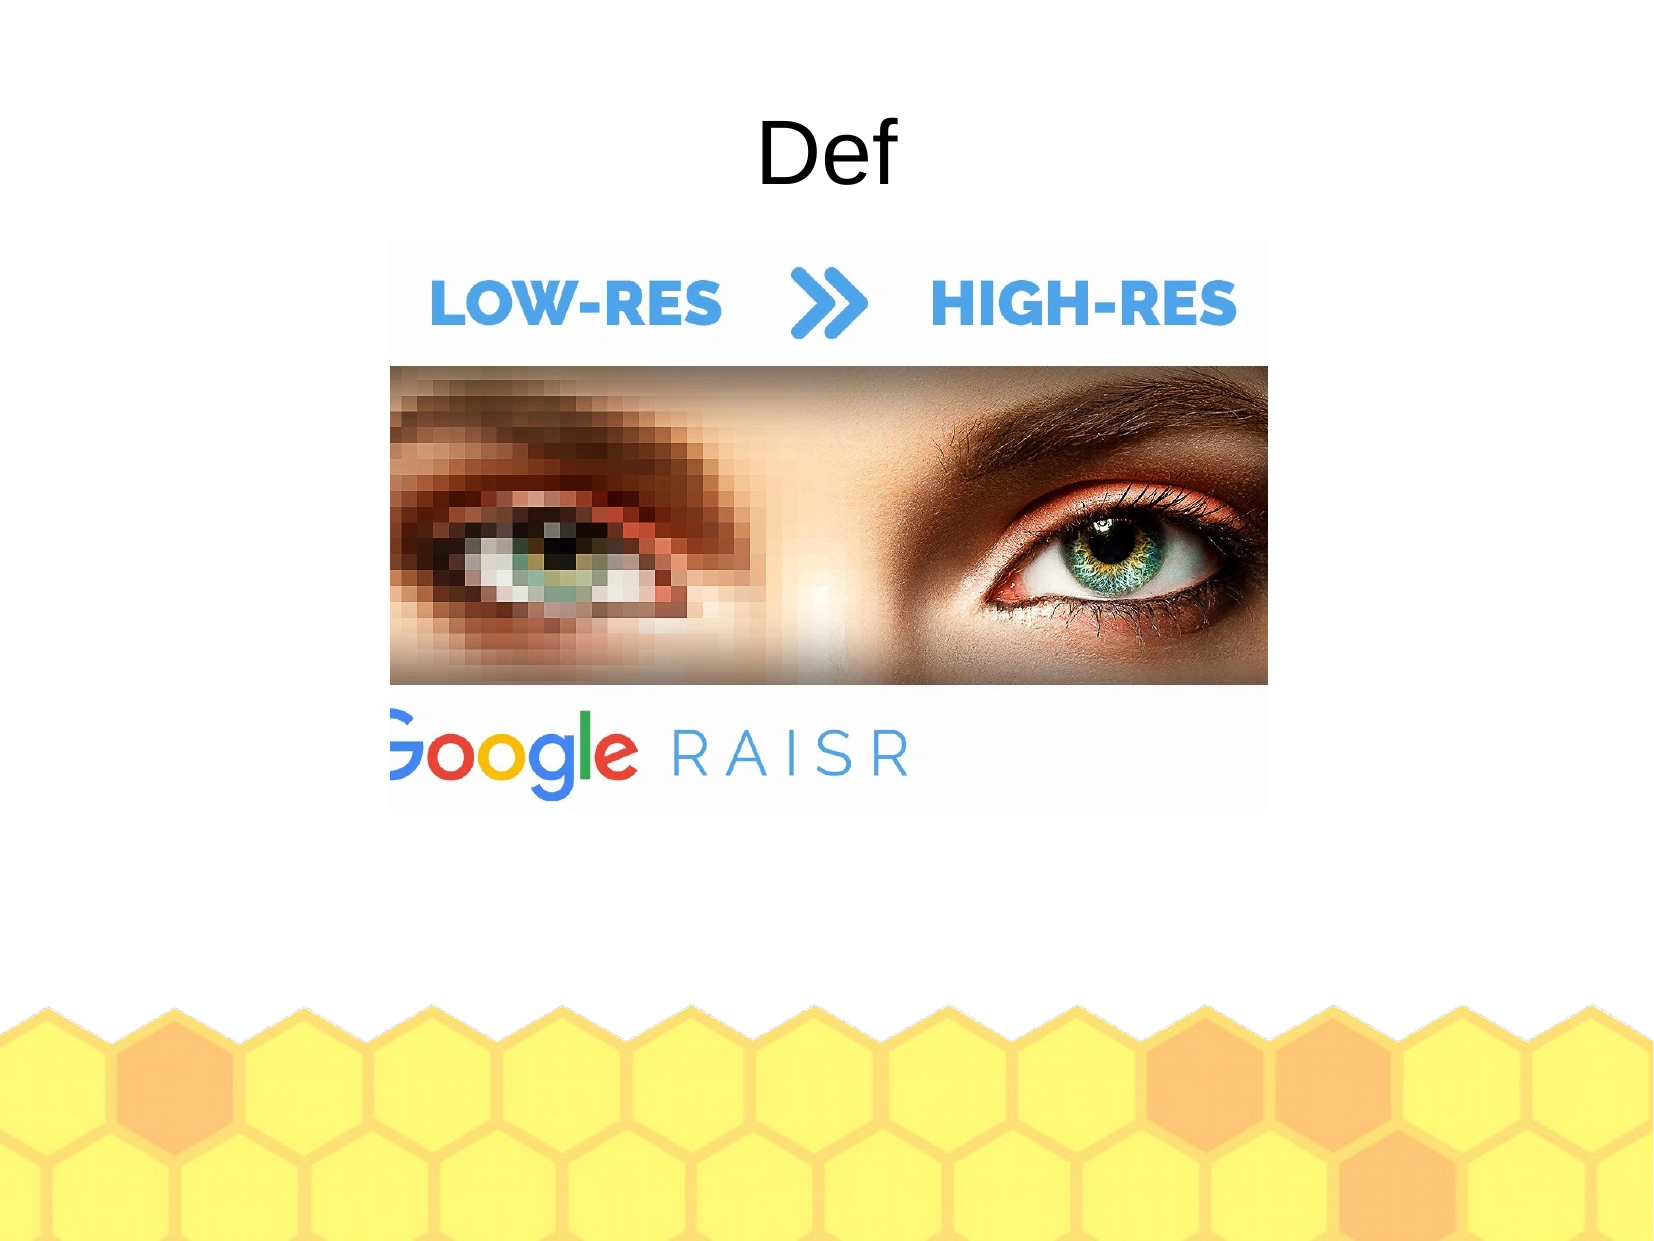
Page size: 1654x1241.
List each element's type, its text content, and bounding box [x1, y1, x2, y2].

title Def [82, 49, 1571, 257]
picture [0, 1001, 1654, 1241]
picture [390, 239, 1268, 811]
